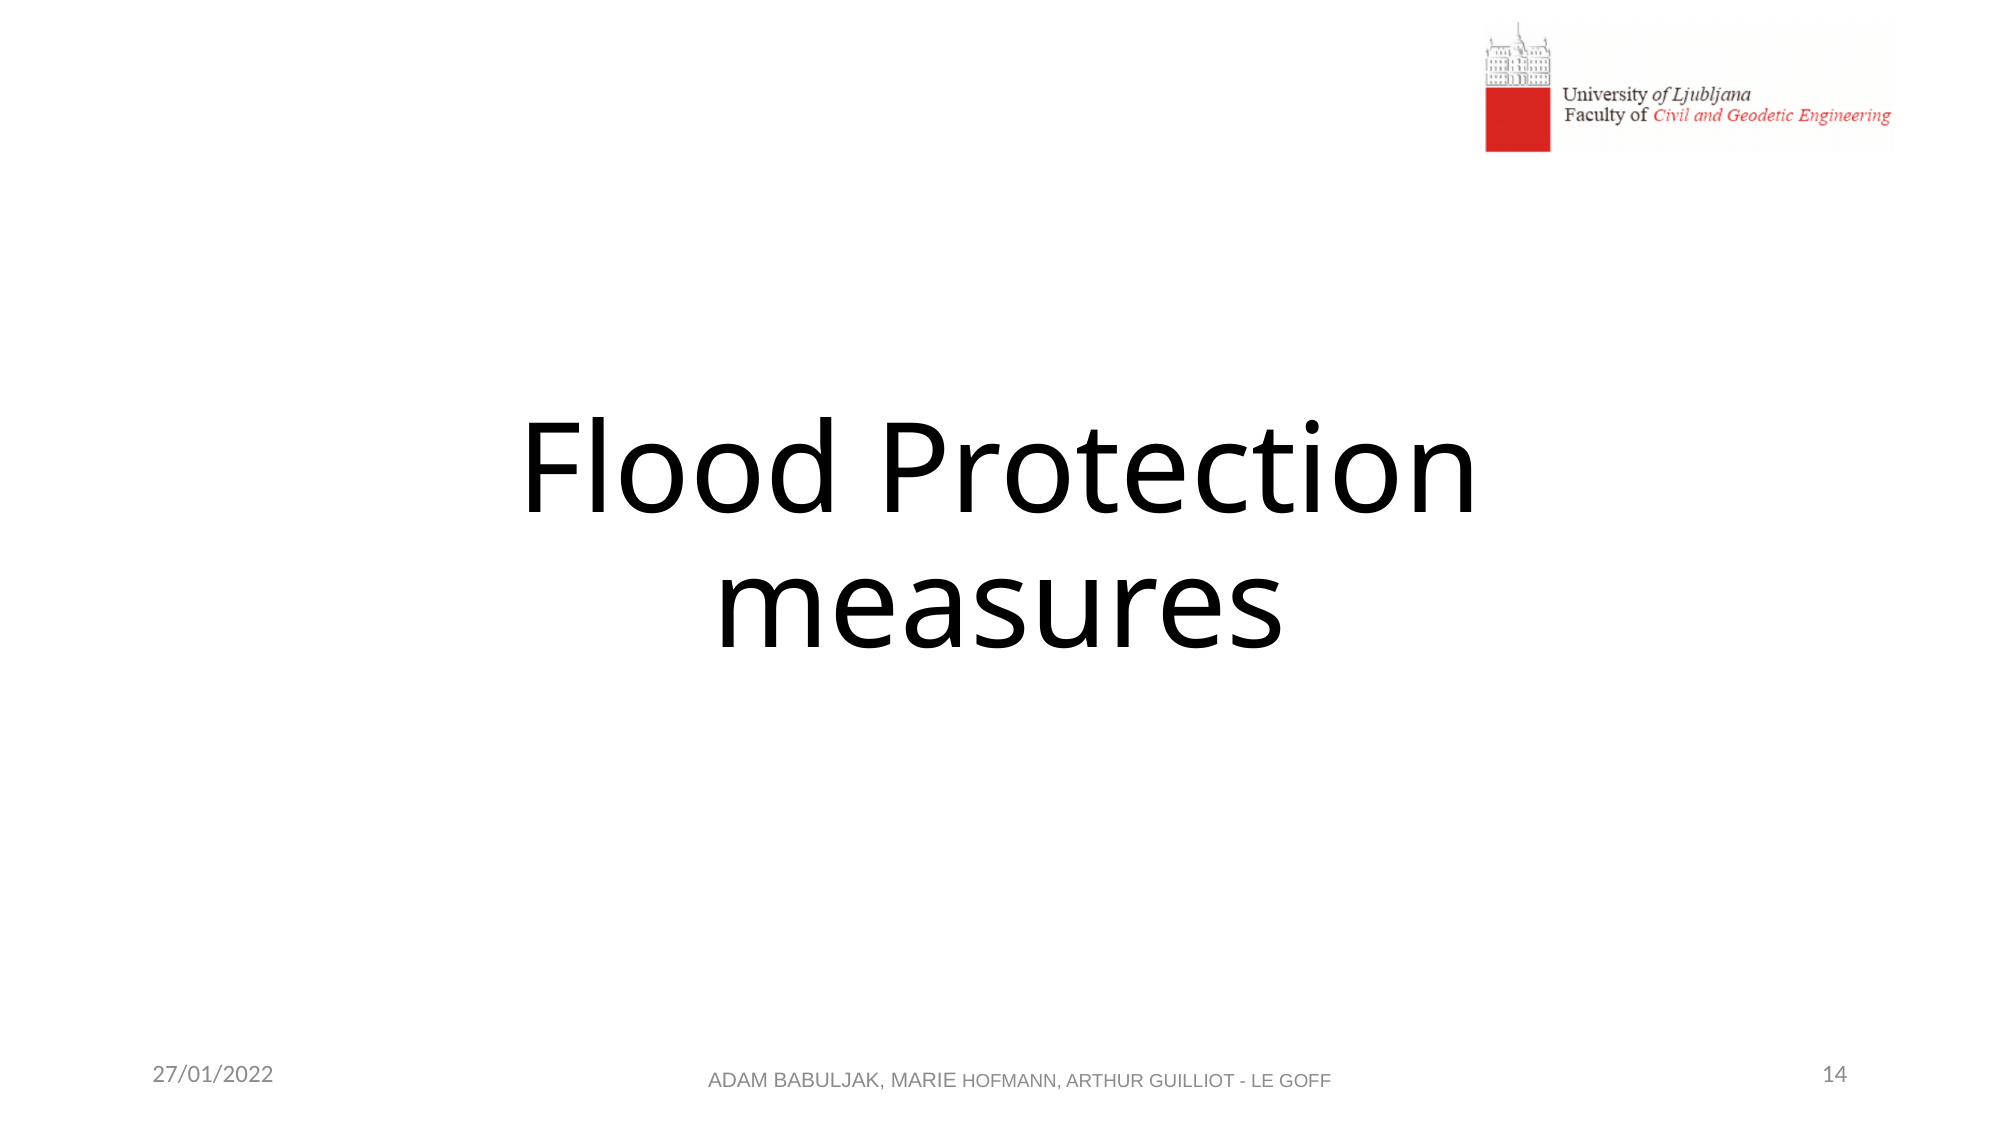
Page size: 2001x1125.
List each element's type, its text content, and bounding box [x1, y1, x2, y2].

picture [1475, 22, 1895, 153]
slide_number 27/01/2022 [137, 1042, 588, 1103]
title Flood Protection measures [249, 366, 1750, 683]
slide_number 2 [1412, 1042, 1863, 1103]
footer ADAM BABULJAK, MARIE HOFMANN, ARTHUR GUILLIOT - LE GOFF [627, 1042, 1367, 1103]
